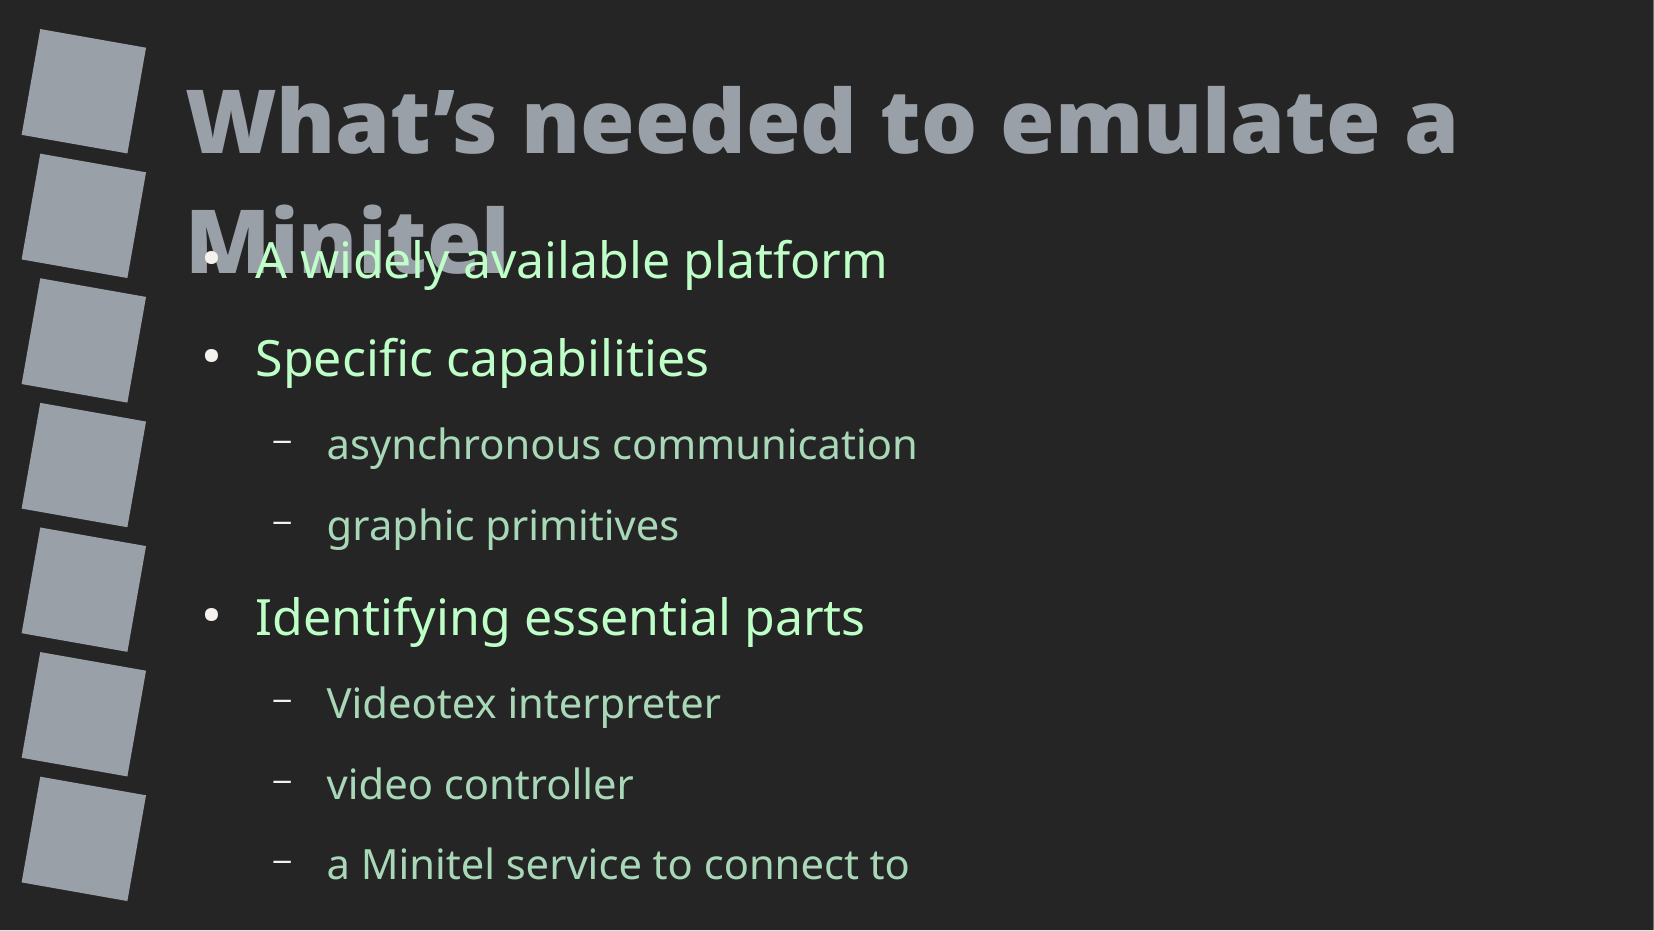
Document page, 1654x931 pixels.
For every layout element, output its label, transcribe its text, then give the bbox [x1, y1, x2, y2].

title What’s needed to emulate a Minitel [184, 59, 1654, 154]
list A widely available platform Specific capabilities asynchronous communication graphic primitives Identifying essential parts Videotex interpreter video controller a Minitel service to connect to [184, 225, 1636, 901]
